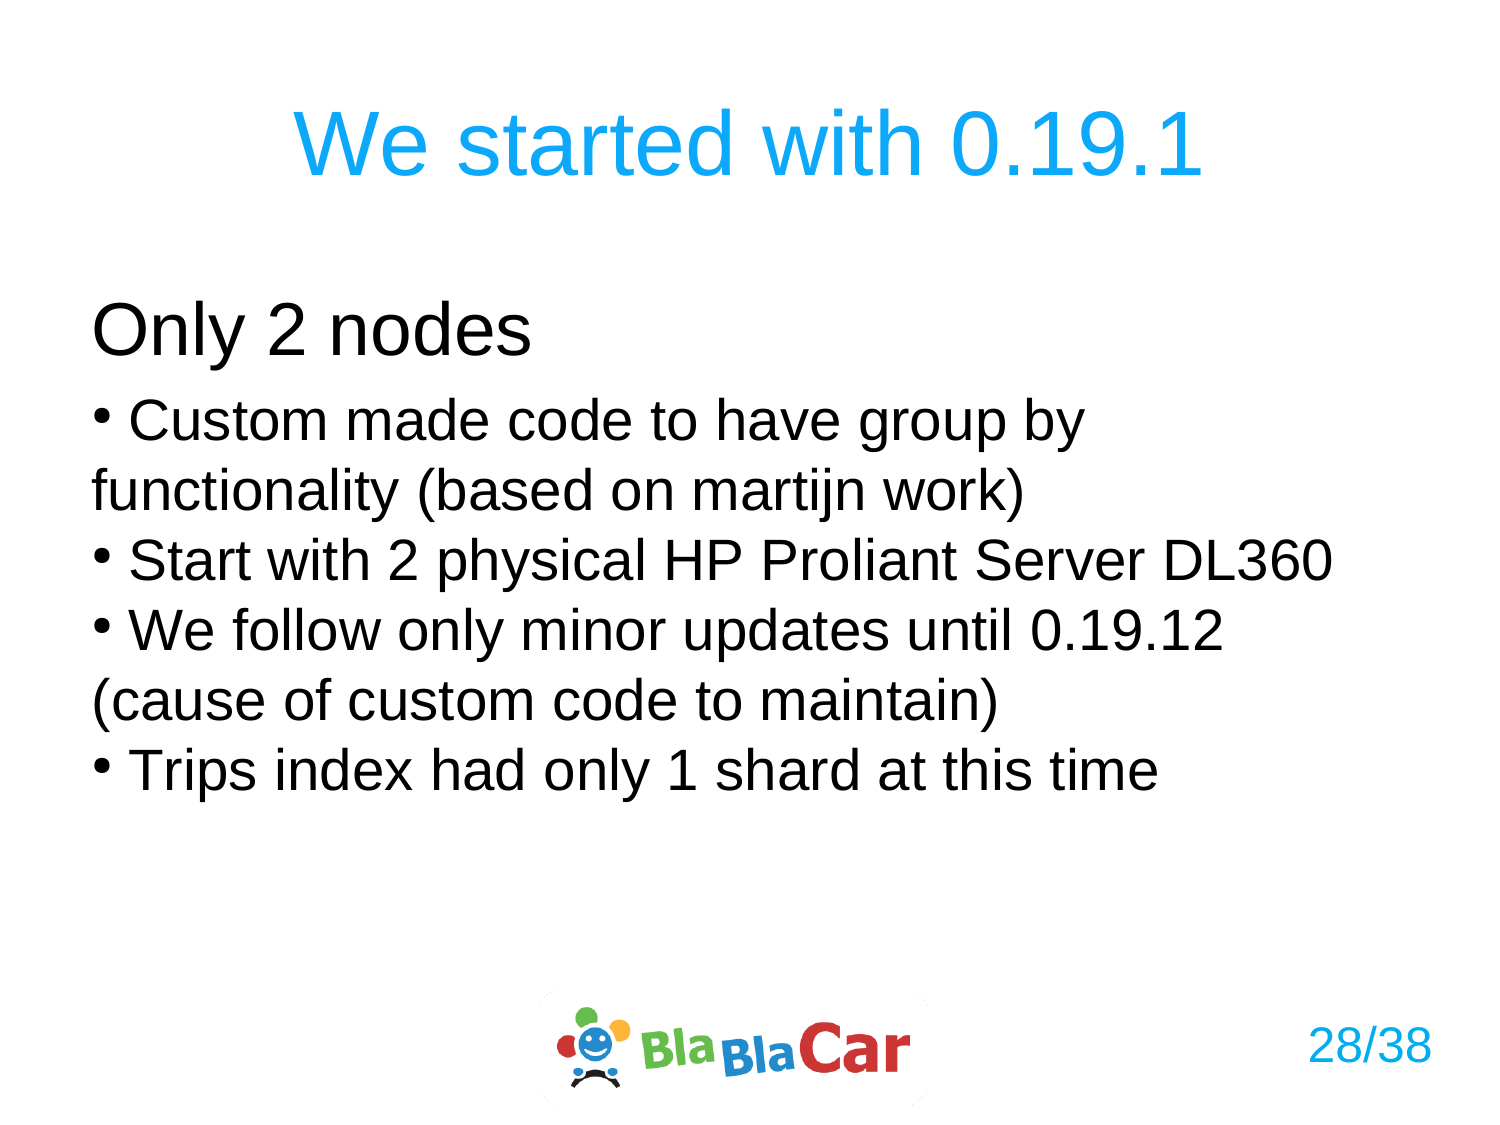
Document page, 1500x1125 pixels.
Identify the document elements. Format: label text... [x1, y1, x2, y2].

text_box Only 2 nodes [76, 273, 1424, 374]
title We started with 0.19.1 [75, 45, 1426, 233]
text_box Custom made code to have group by functionality (based on martijn work) Start with 2 physical HP Proliant Server DL360 We follow only minor updates until 0.19.12 (cause of custom code to maintain) Trips index had only 1 shard at this time [76, 374, 1424, 810]
